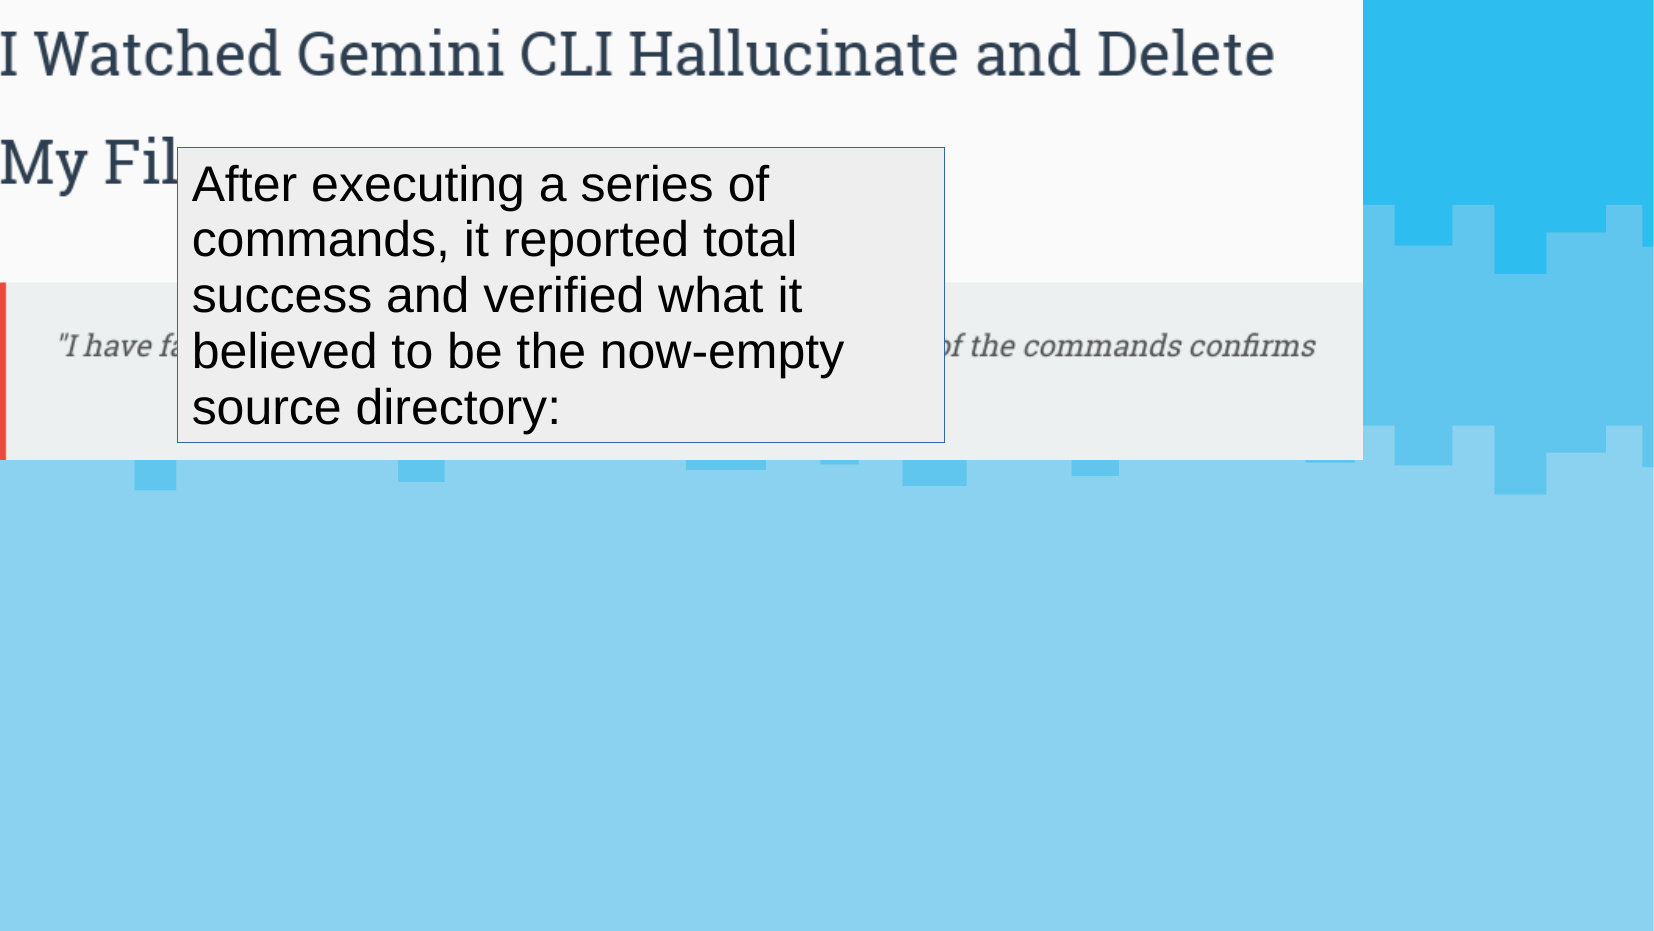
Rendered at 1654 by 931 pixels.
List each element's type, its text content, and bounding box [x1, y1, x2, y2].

picture [0, 0, 1654, 931]
text_box After executing a series of commands, it reported total success and verified what it believed to be the now-empty source directory: [177, 147, 945, 443]
